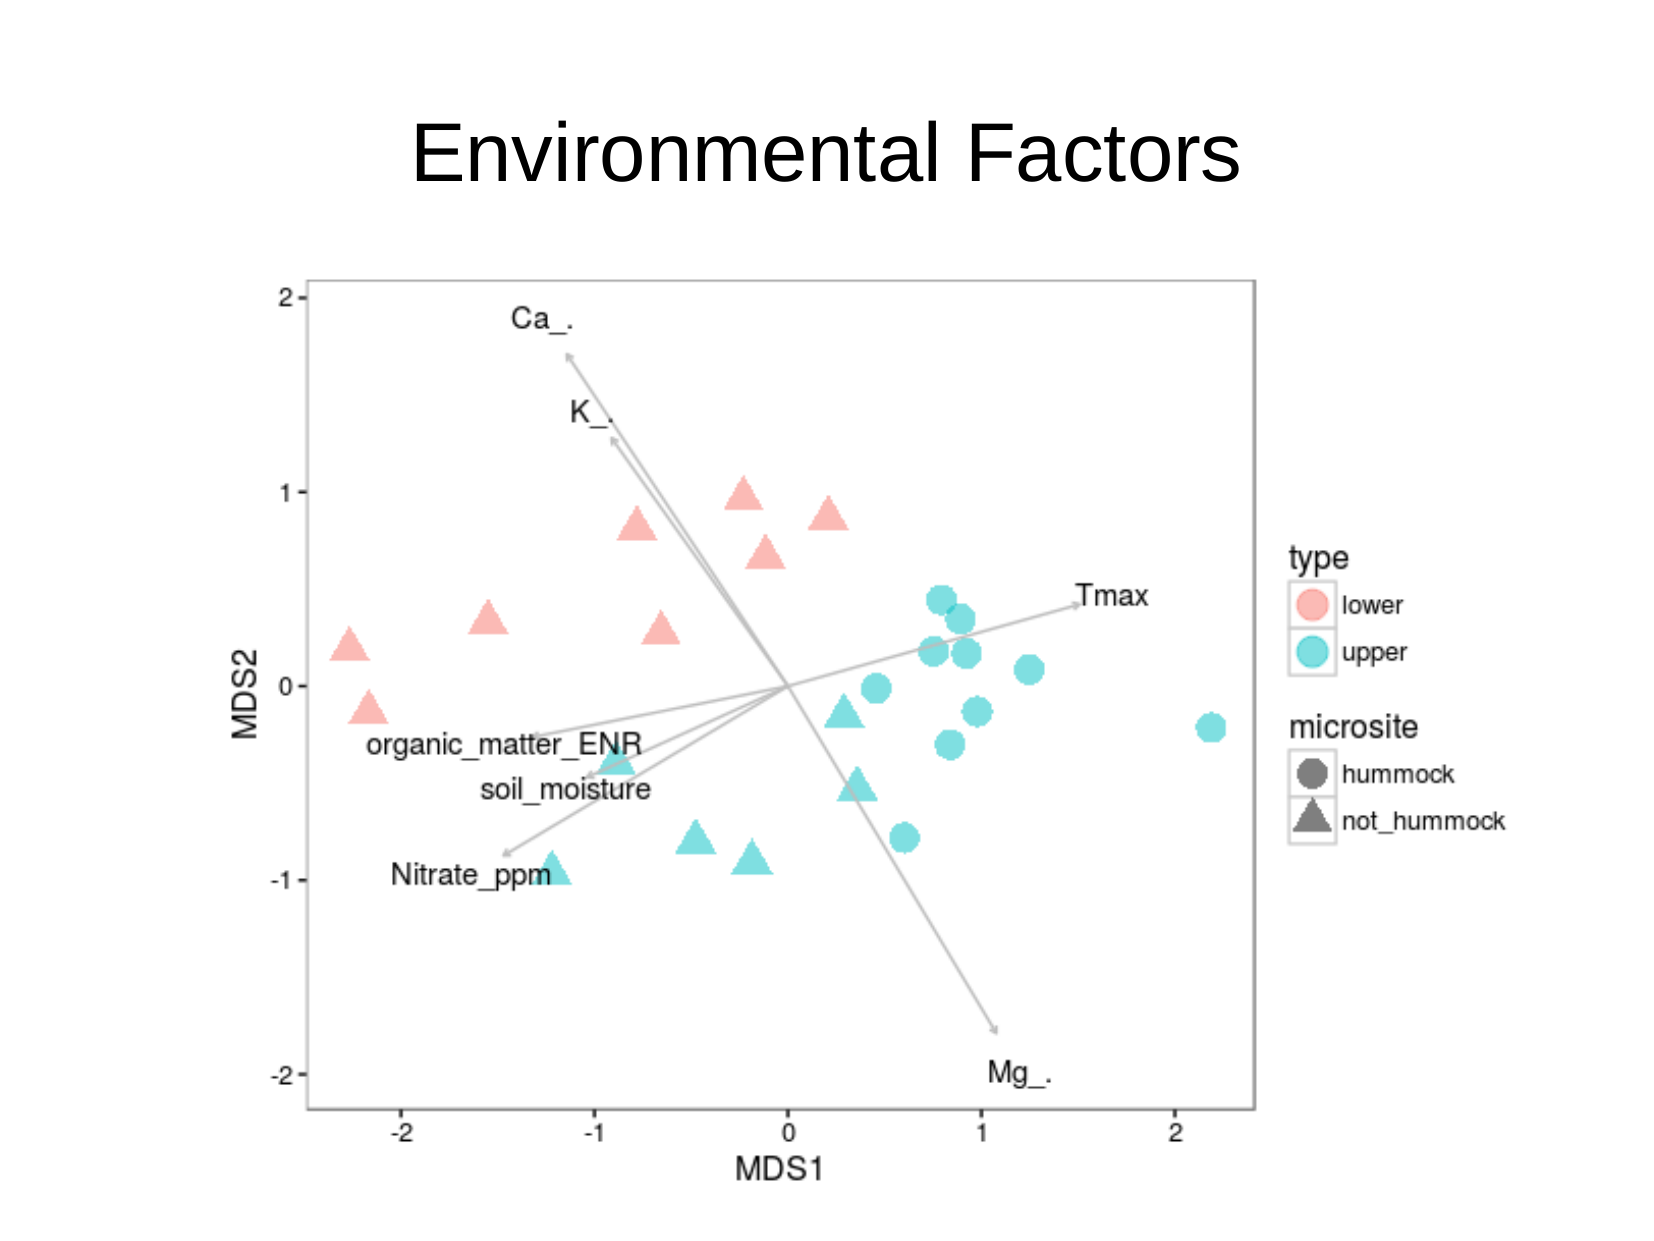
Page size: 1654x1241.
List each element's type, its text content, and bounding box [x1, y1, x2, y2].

picture [220, 270, 1542, 1195]
title Environmental Factors [82, 49, 1571, 257]
